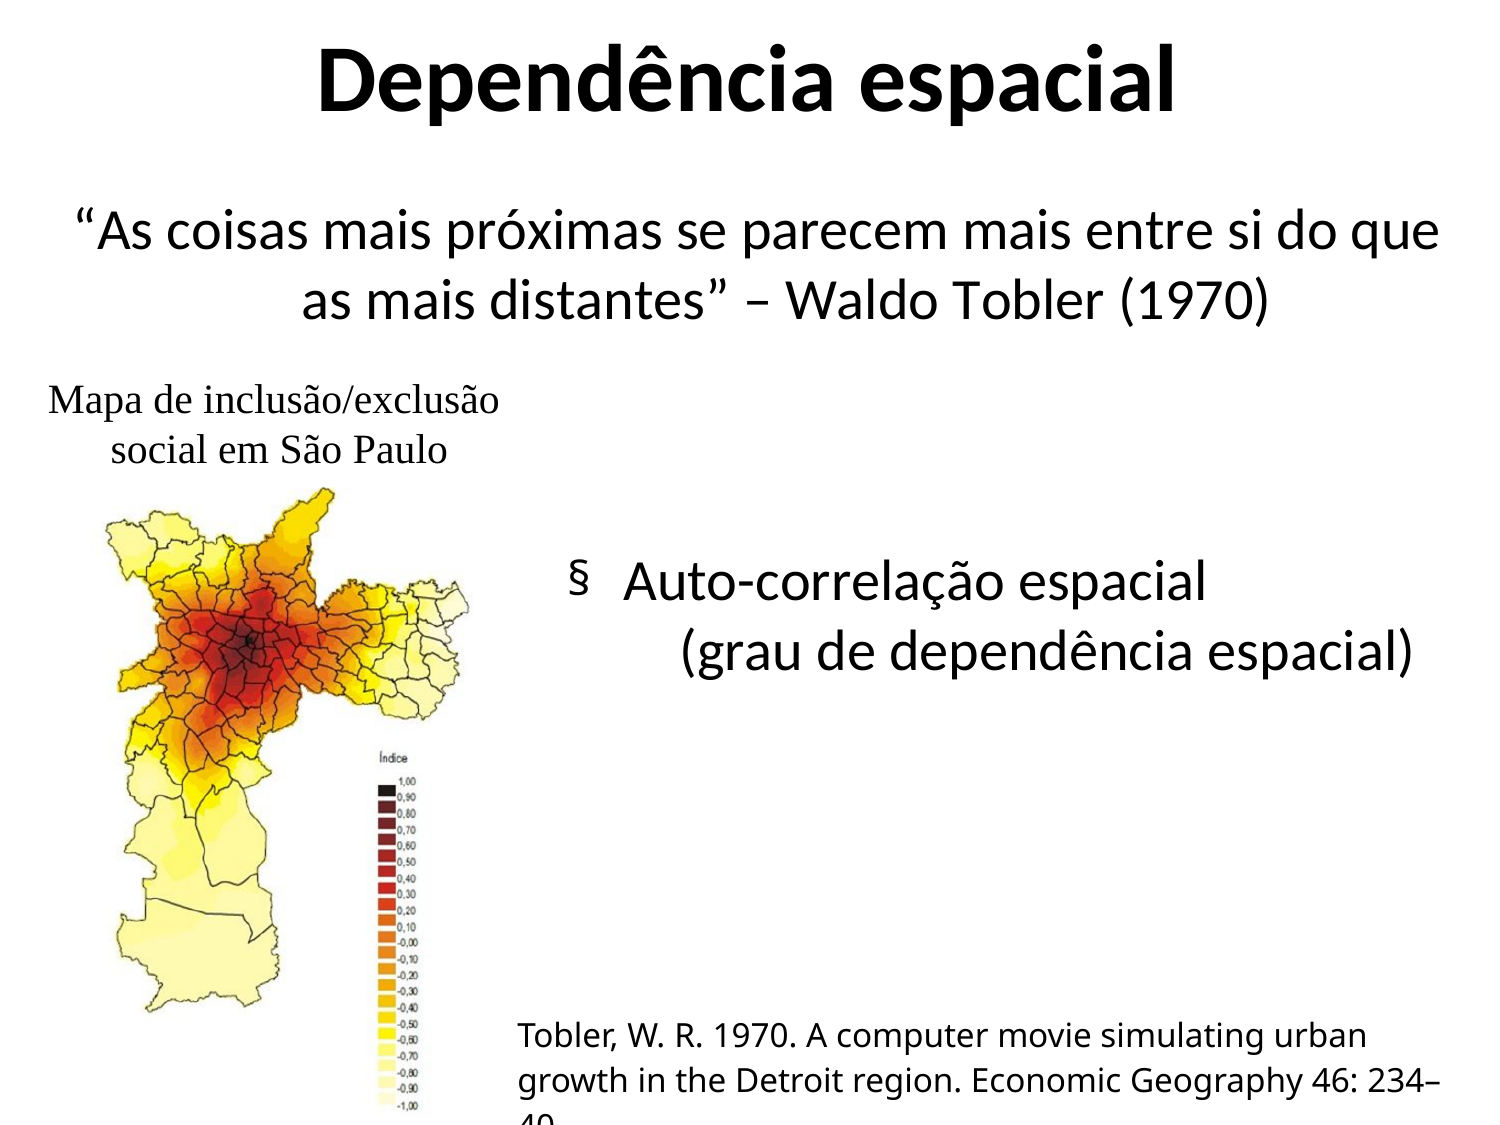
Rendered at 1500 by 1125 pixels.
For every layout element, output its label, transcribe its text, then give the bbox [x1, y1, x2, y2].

text_box Tobler, W. R. 1970. A computer movie simulating urban growth in the Detroit region. Economic Geography 46: 234–40. [502, 1004, 1466, 1105]
list “As coisas mais próximas se parecem mais entre si do que as mais distantes” – Waldo Tobler (1970) [31, 184, 1484, 525]
text_box Auto-correlação espacial (grau de dependência espacial) [552, 534, 1500, 746]
picture [91, 698, 476, 1116]
text_box Mapa de inclusão/exclusão social em São Paulo [0, 364, 630, 698]
title Dependência espacial [100, 0, 1395, 138]
